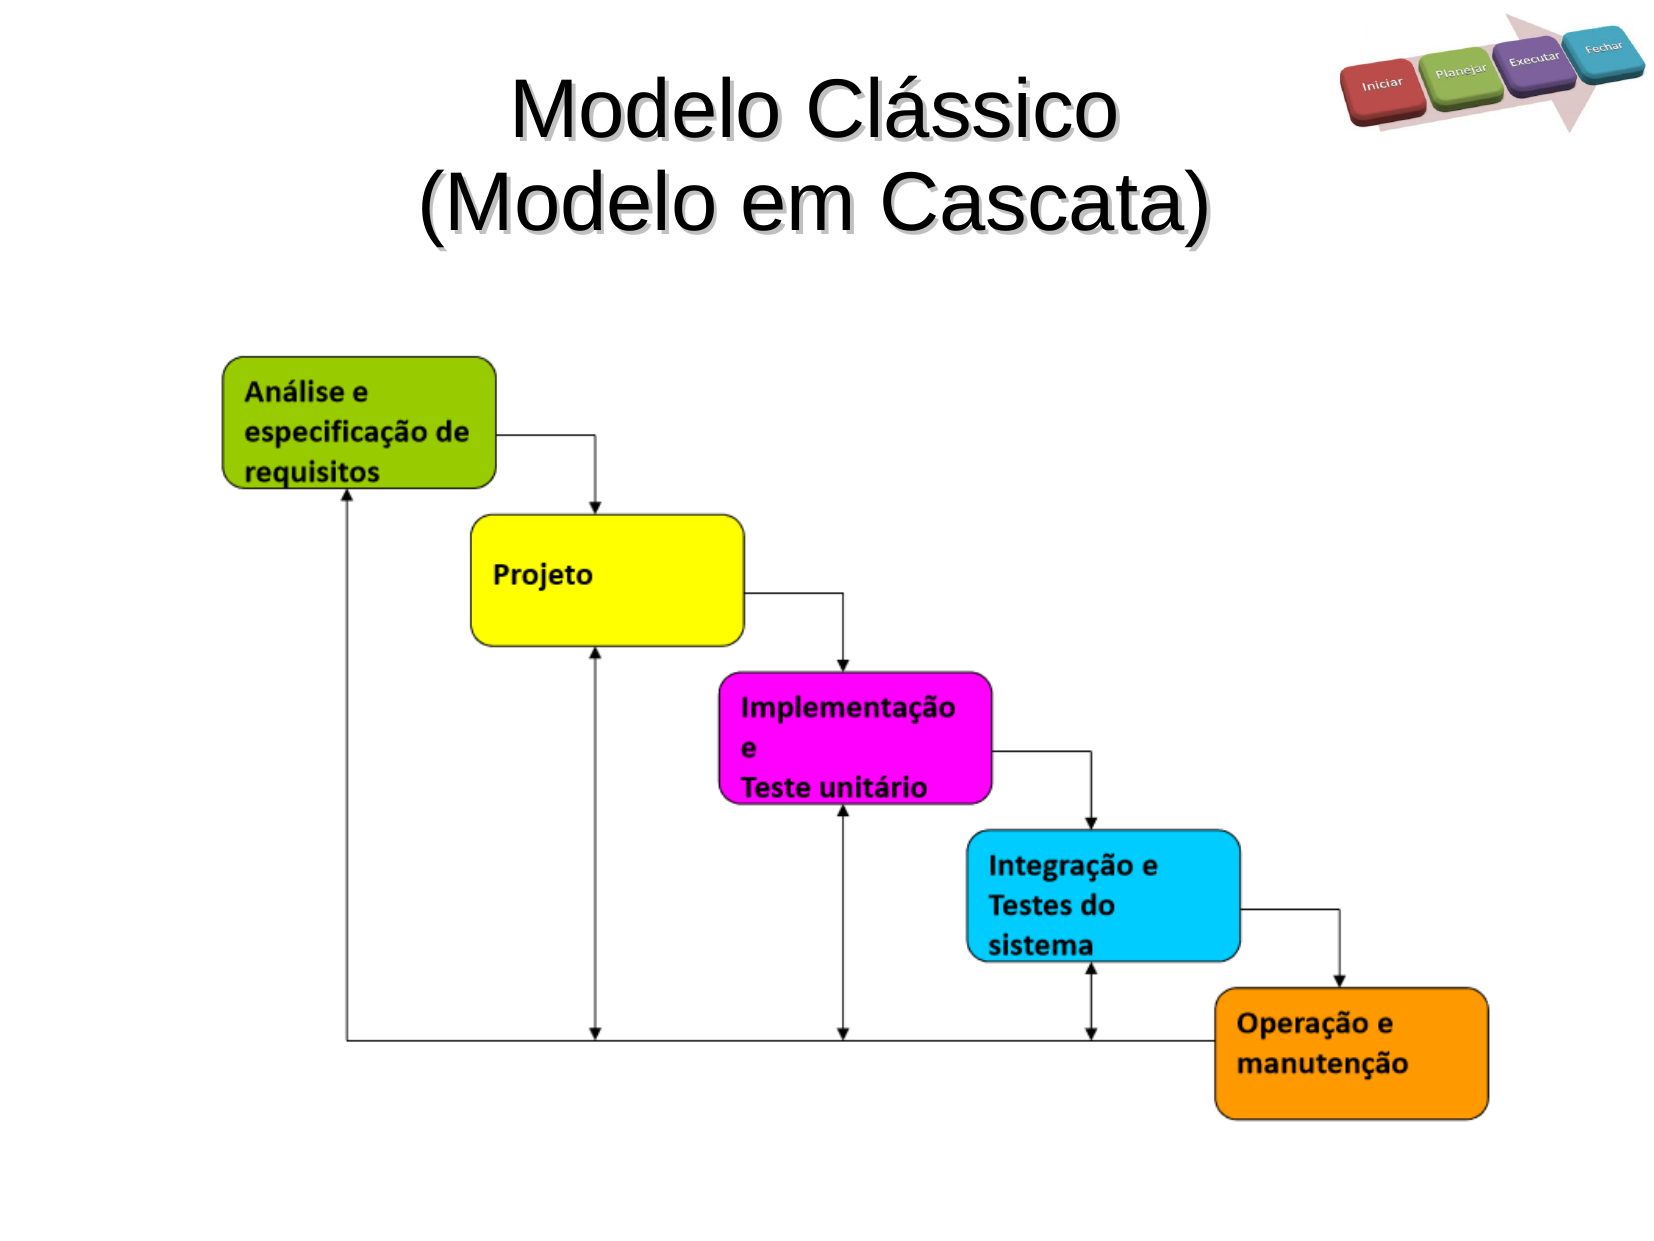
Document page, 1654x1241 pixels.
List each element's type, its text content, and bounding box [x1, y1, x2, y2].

chart [200, 336, 1499, 1128]
title Modelo Clássico (Modelo em Cascata) [82, 56, 1571, 249]
chart [1334, 13, 1647, 136]
